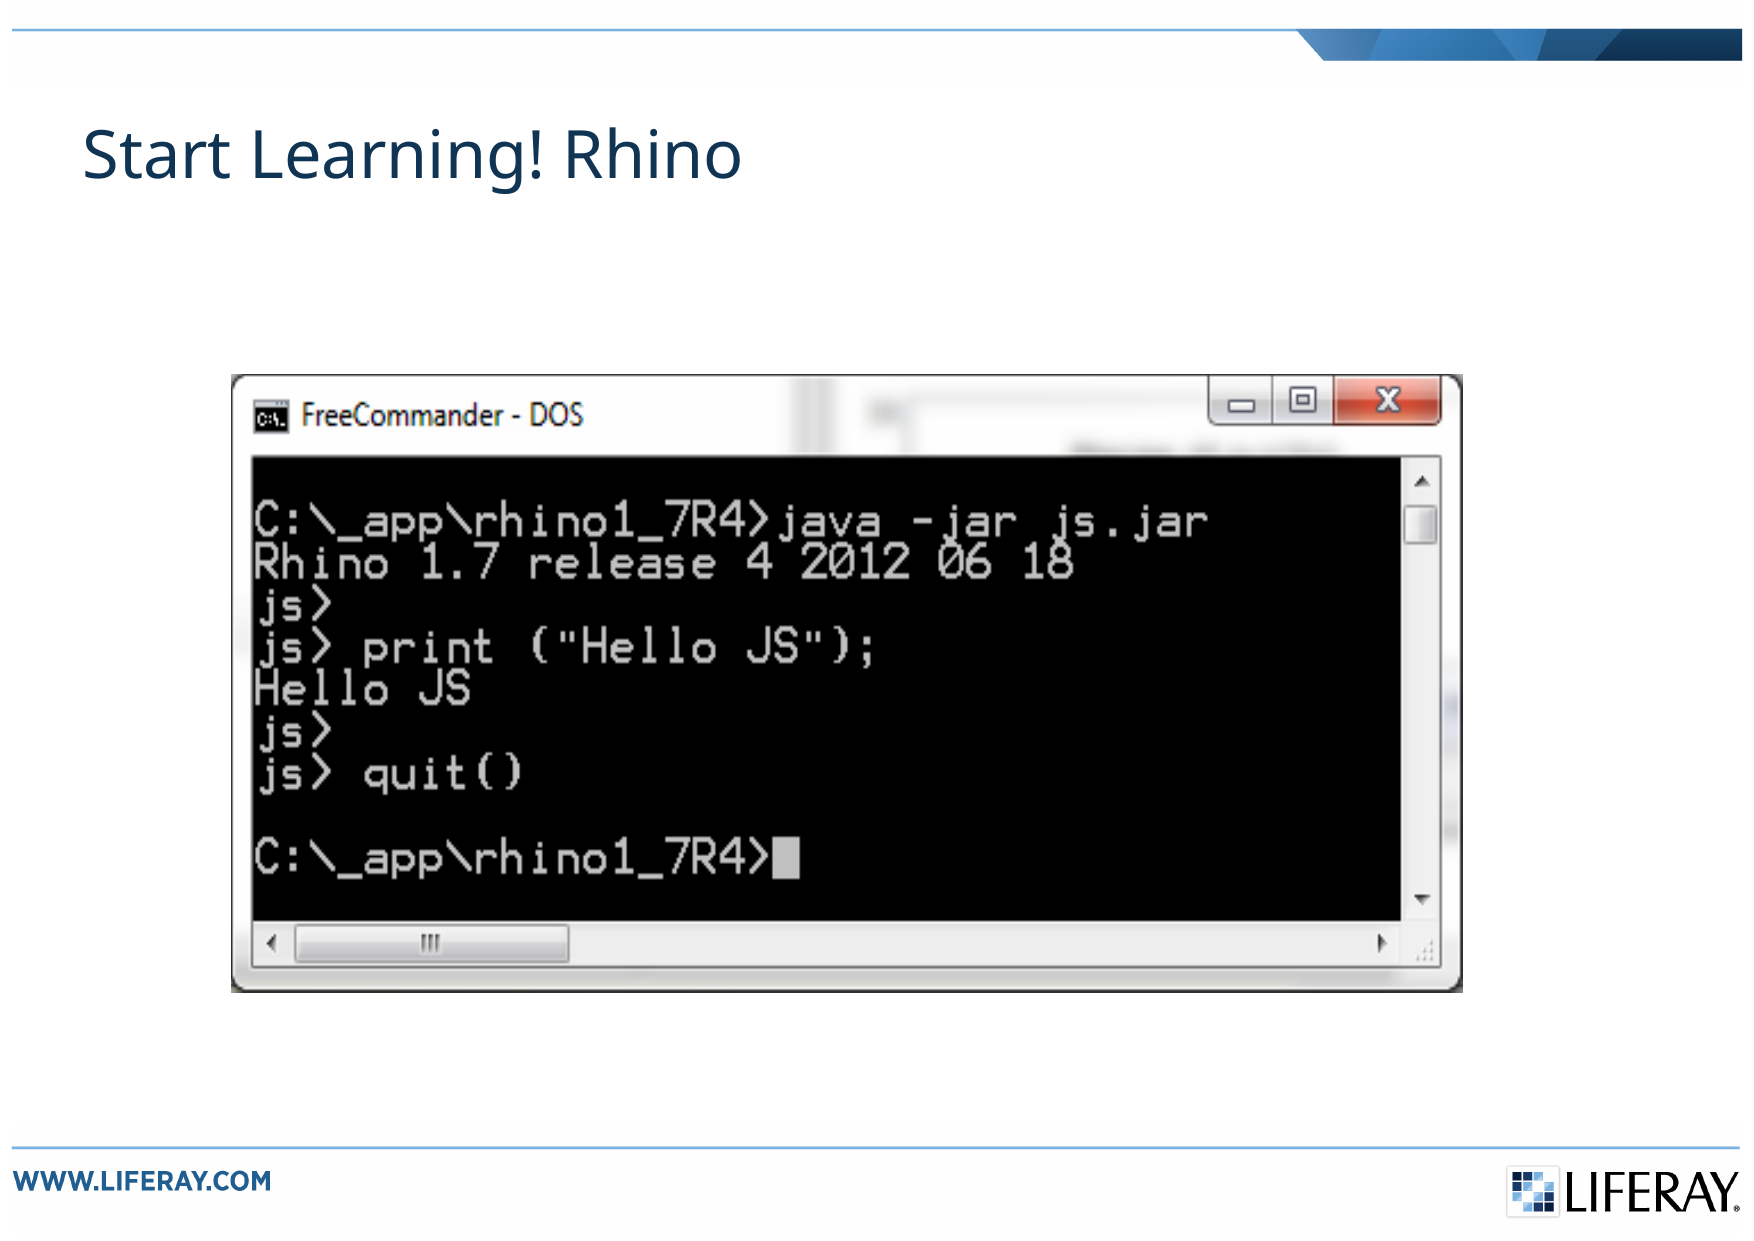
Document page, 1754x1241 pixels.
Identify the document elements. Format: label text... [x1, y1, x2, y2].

title Start Learning! Rhino [82, 49, 1571, 257]
picture [12, 0, 1743, 84]
picture [231, 374, 1463, 993]
picture [10, 1124, 1741, 1234]
